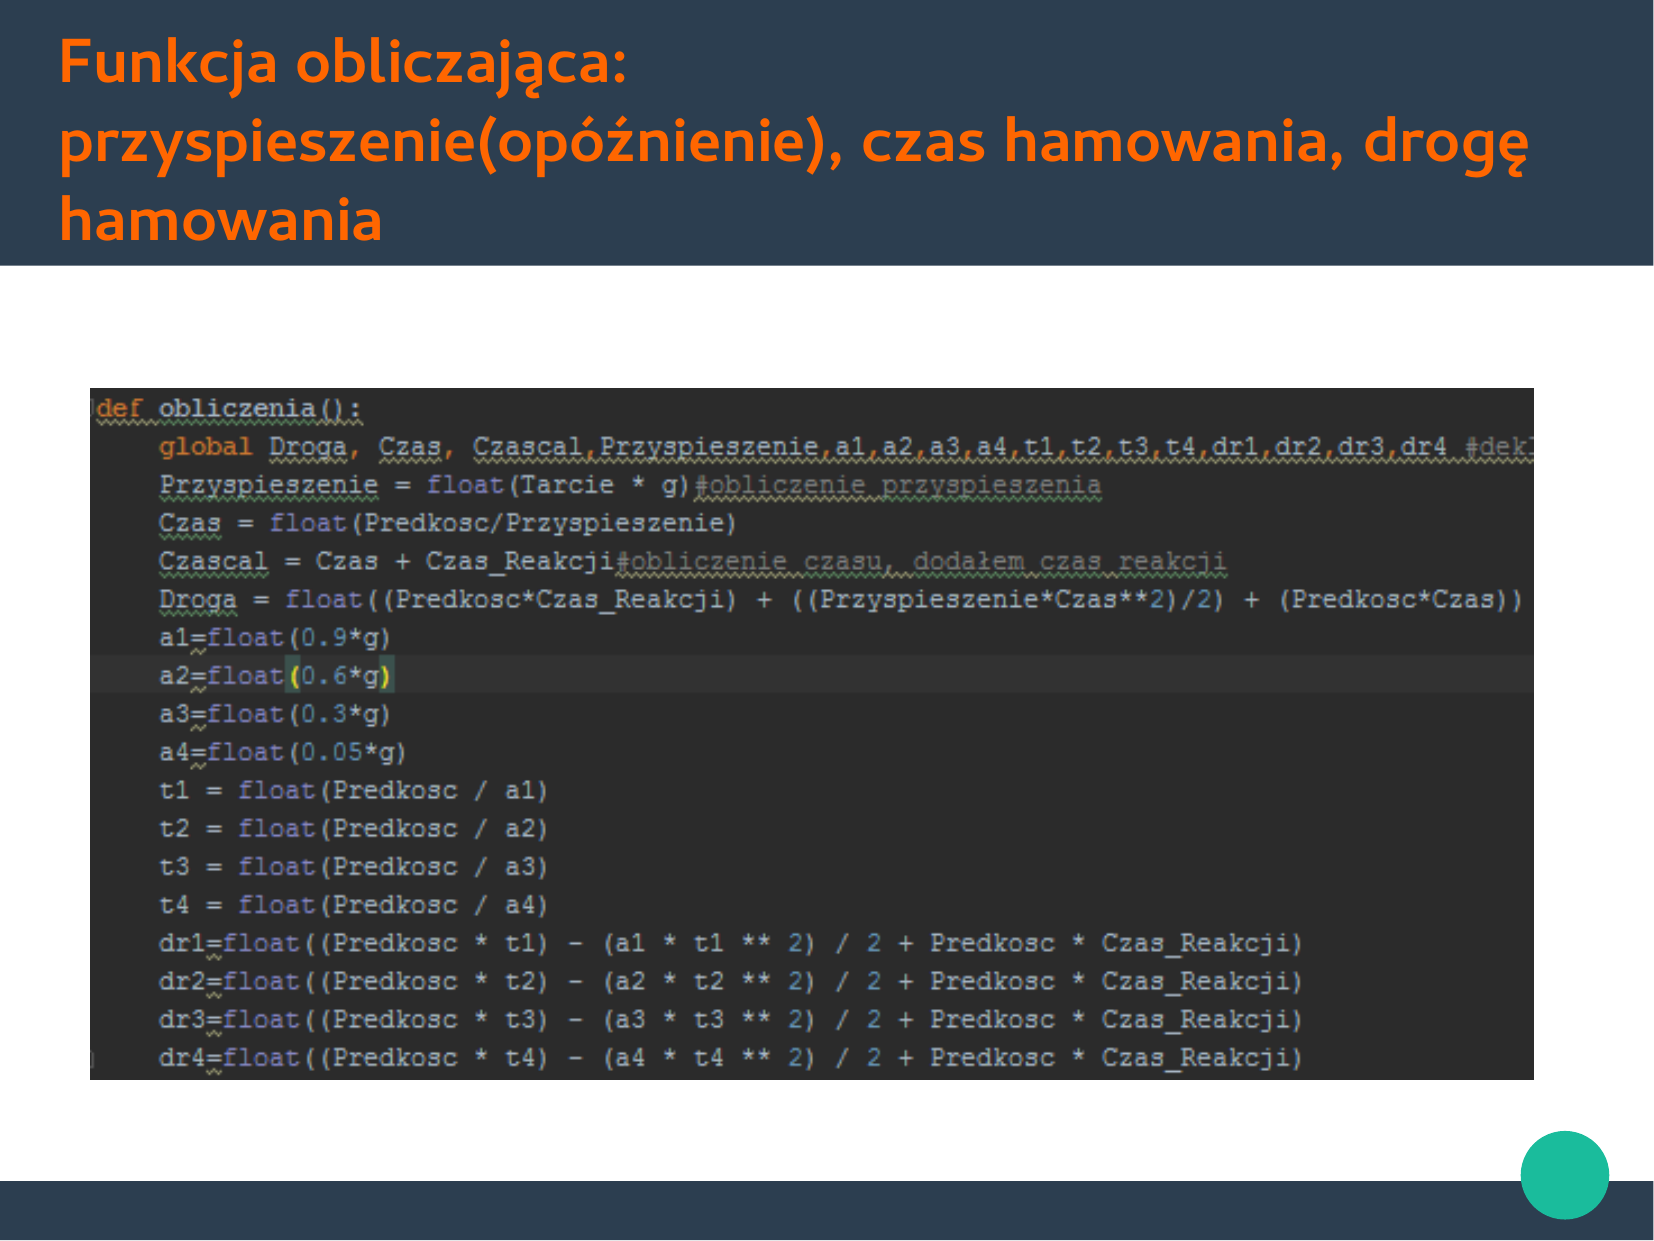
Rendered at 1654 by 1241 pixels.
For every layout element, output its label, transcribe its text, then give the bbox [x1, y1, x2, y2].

picture [90, 388, 1534, 1081]
title Funkcja obliczająca: przyspieszenie(opóźnienie), czas hamowania, drogę hamowania [59, 22, 1595, 181]
